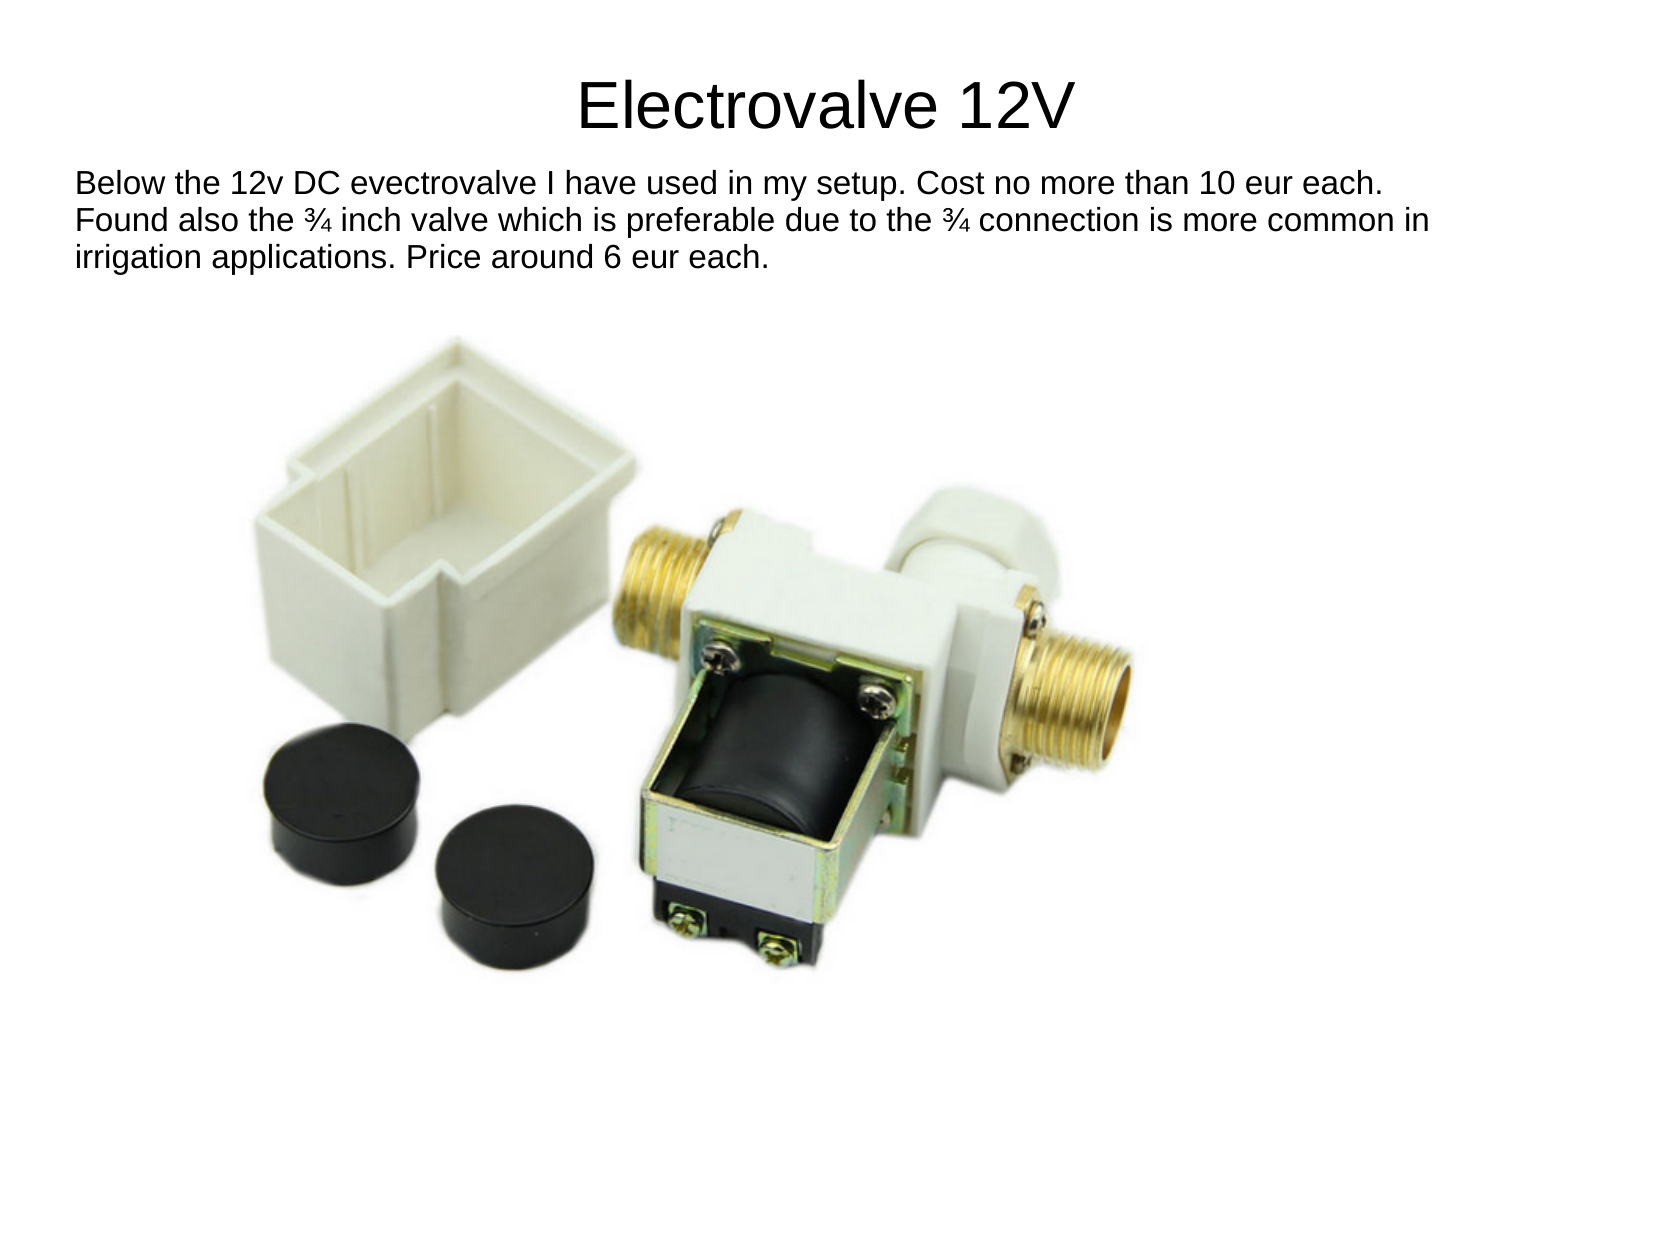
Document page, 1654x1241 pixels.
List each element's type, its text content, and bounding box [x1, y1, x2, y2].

title Electrovalve 12V [82, 45, 1571, 167]
picture [210, 335, 1165, 991]
text_box Below the 12v DC evectrovalve I have used in my setup. Cost no more than 10 eur each. Found also the ¾ inch valve which is preferable due to the ¾ connection is more common in irrigation applications. Price around 6 eur each. [60, 157, 1538, 323]
